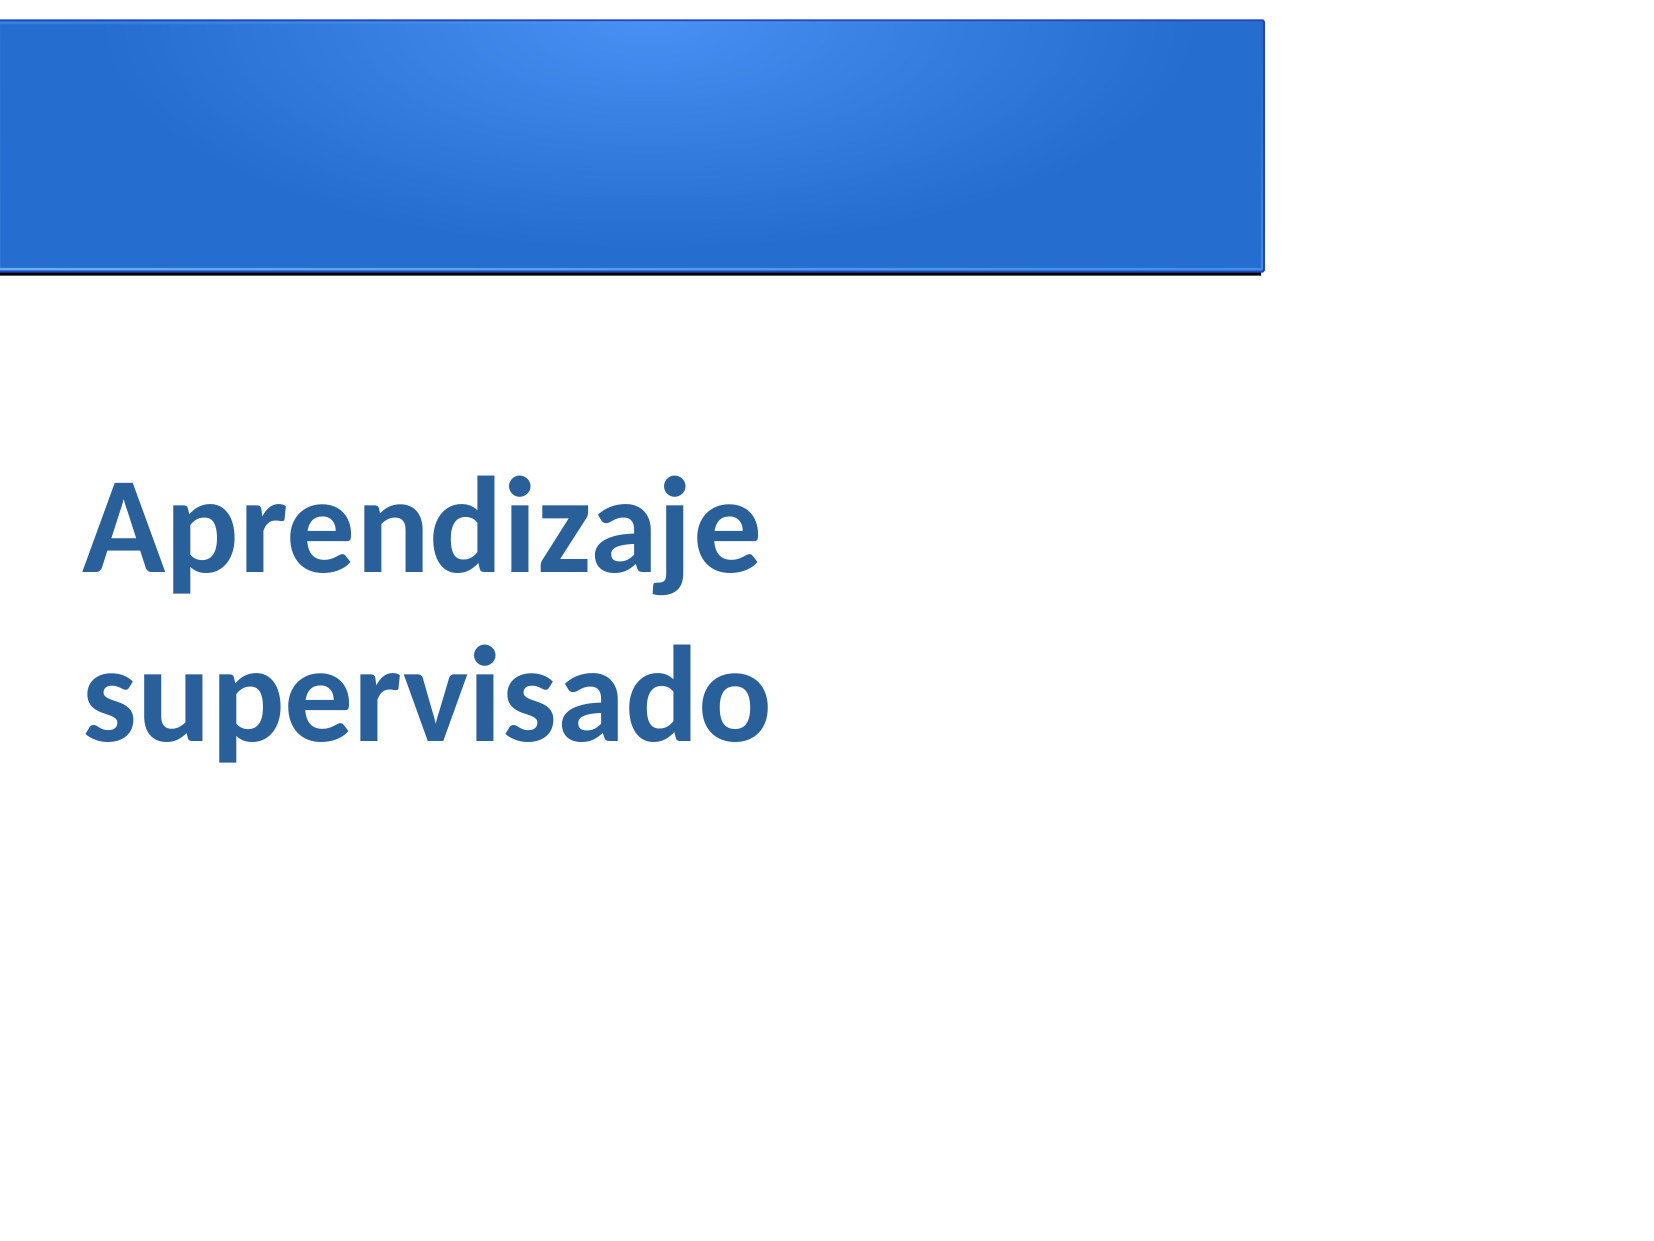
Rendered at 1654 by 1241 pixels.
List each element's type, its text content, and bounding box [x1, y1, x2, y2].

list Aprendizaje supervisado [82, 299, 1571, 1019]
